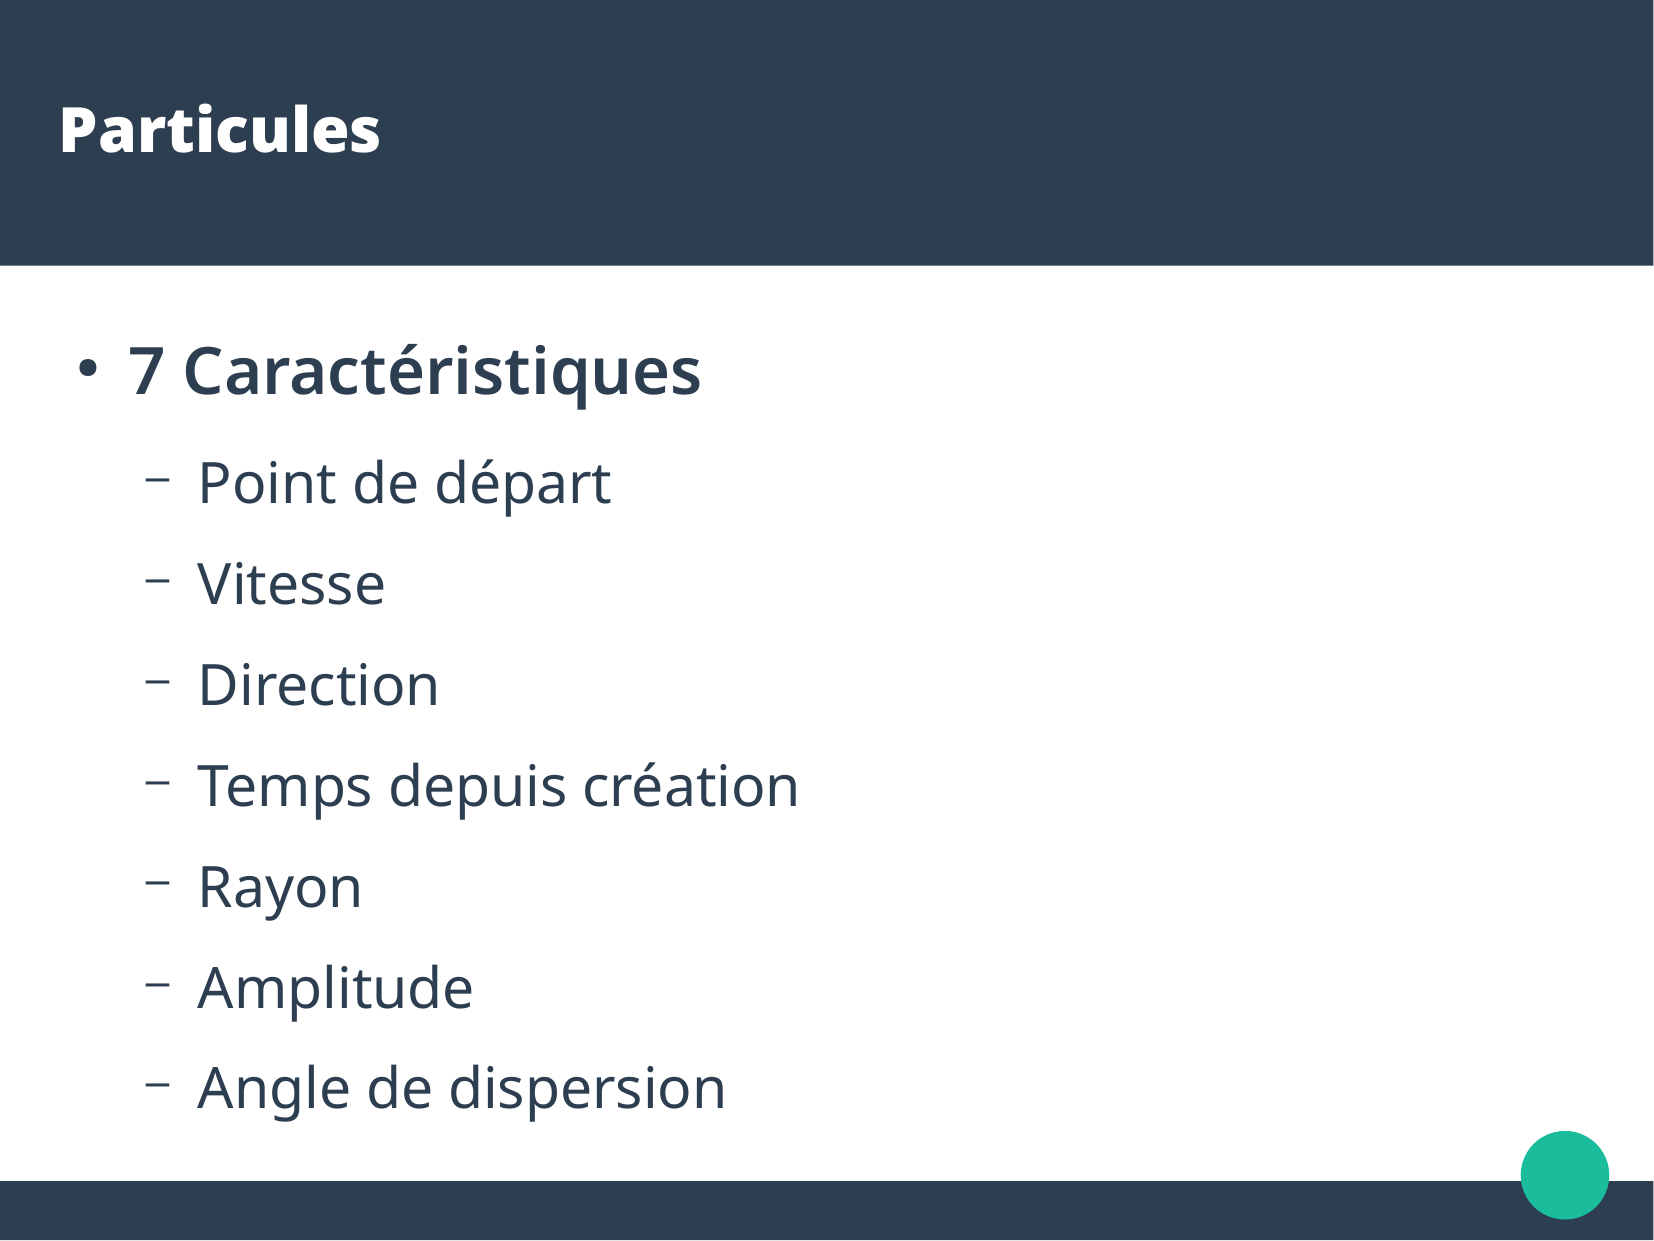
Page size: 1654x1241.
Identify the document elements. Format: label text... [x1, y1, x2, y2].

title Particules [59, 49, 1595, 207]
list 7 Caractéristiques Point de départ Vitesse Direction Temps depuis création Rayon Amplitude Angle de dispersion [59, 324, 809, 1152]
